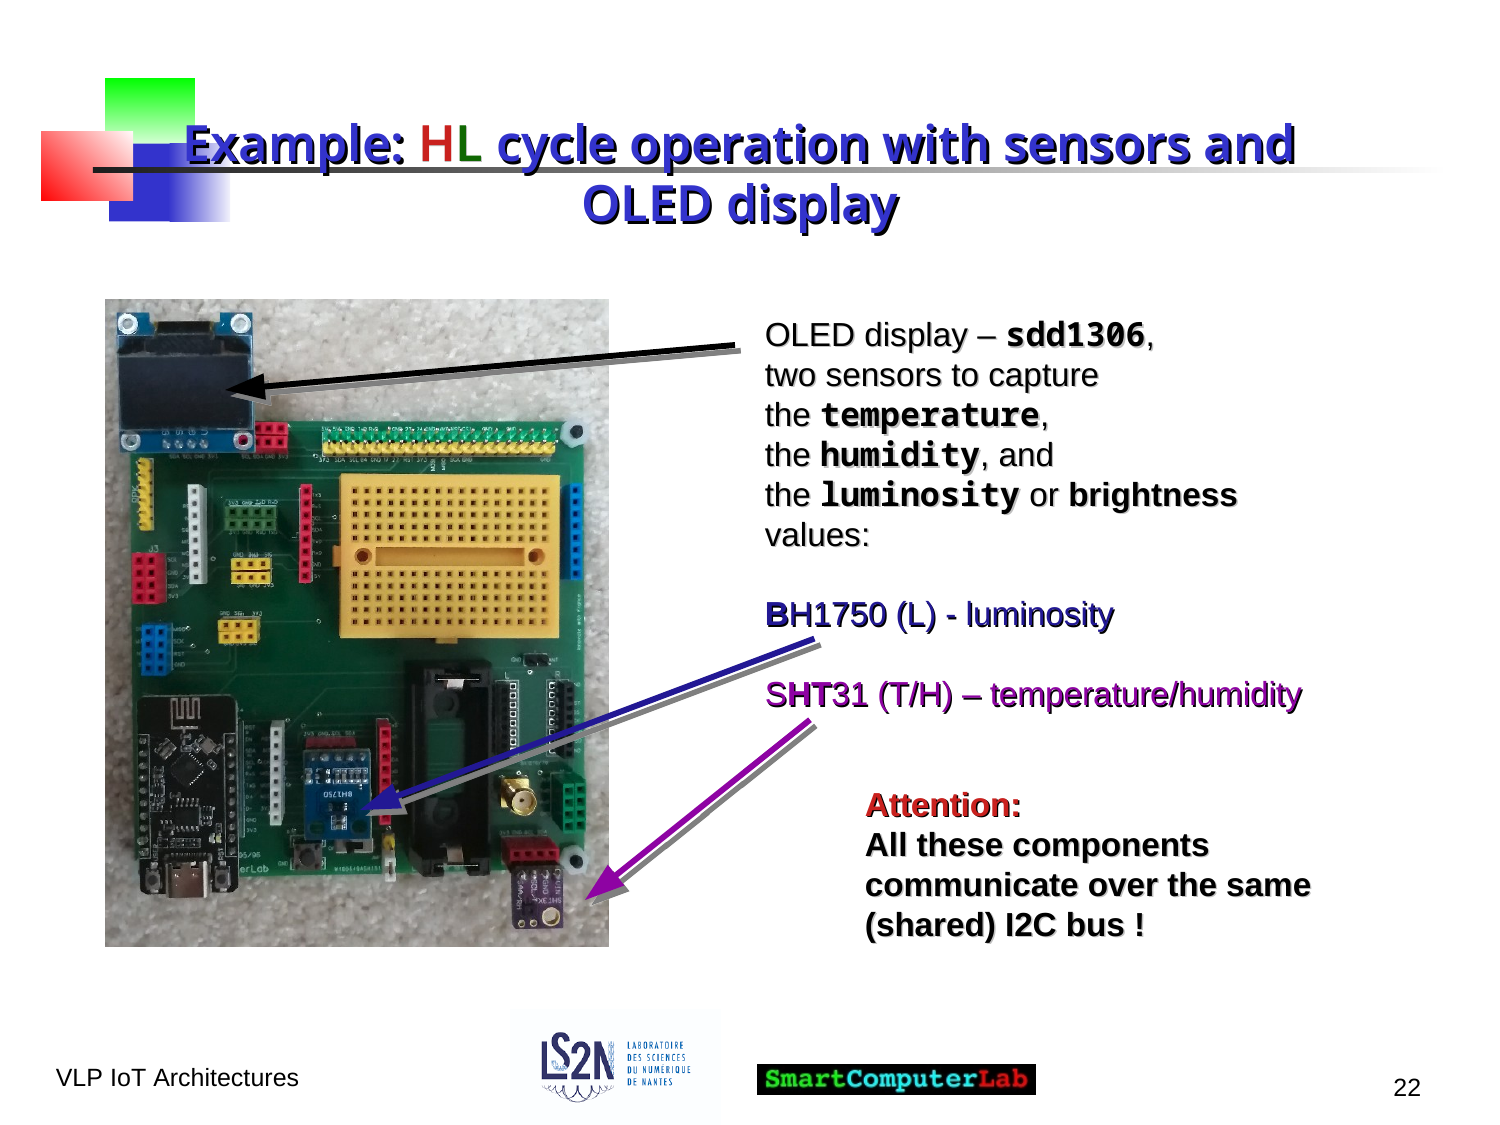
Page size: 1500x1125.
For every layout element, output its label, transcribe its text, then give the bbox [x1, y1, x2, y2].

picture [584, 720, 609, 730]
text_box Attention: All these components communicate over the same (shared) I2C bus ! [850, 775, 1411, 961]
title Example: HL cycle operation with sensors and OLED display [122, 103, 1357, 240]
picture [757, 1064, 1036, 1095]
picture [510, 1009, 721, 1125]
text_box OLED display – sdd1306, two sensors to capture the temperature, the humidity, and the luminosity or brightness values: BH1750 (L) - luminosity SHT31 (T/H) – temperature/humidity [750, 305, 1351, 720]
picture [105, 299, 609, 947]
